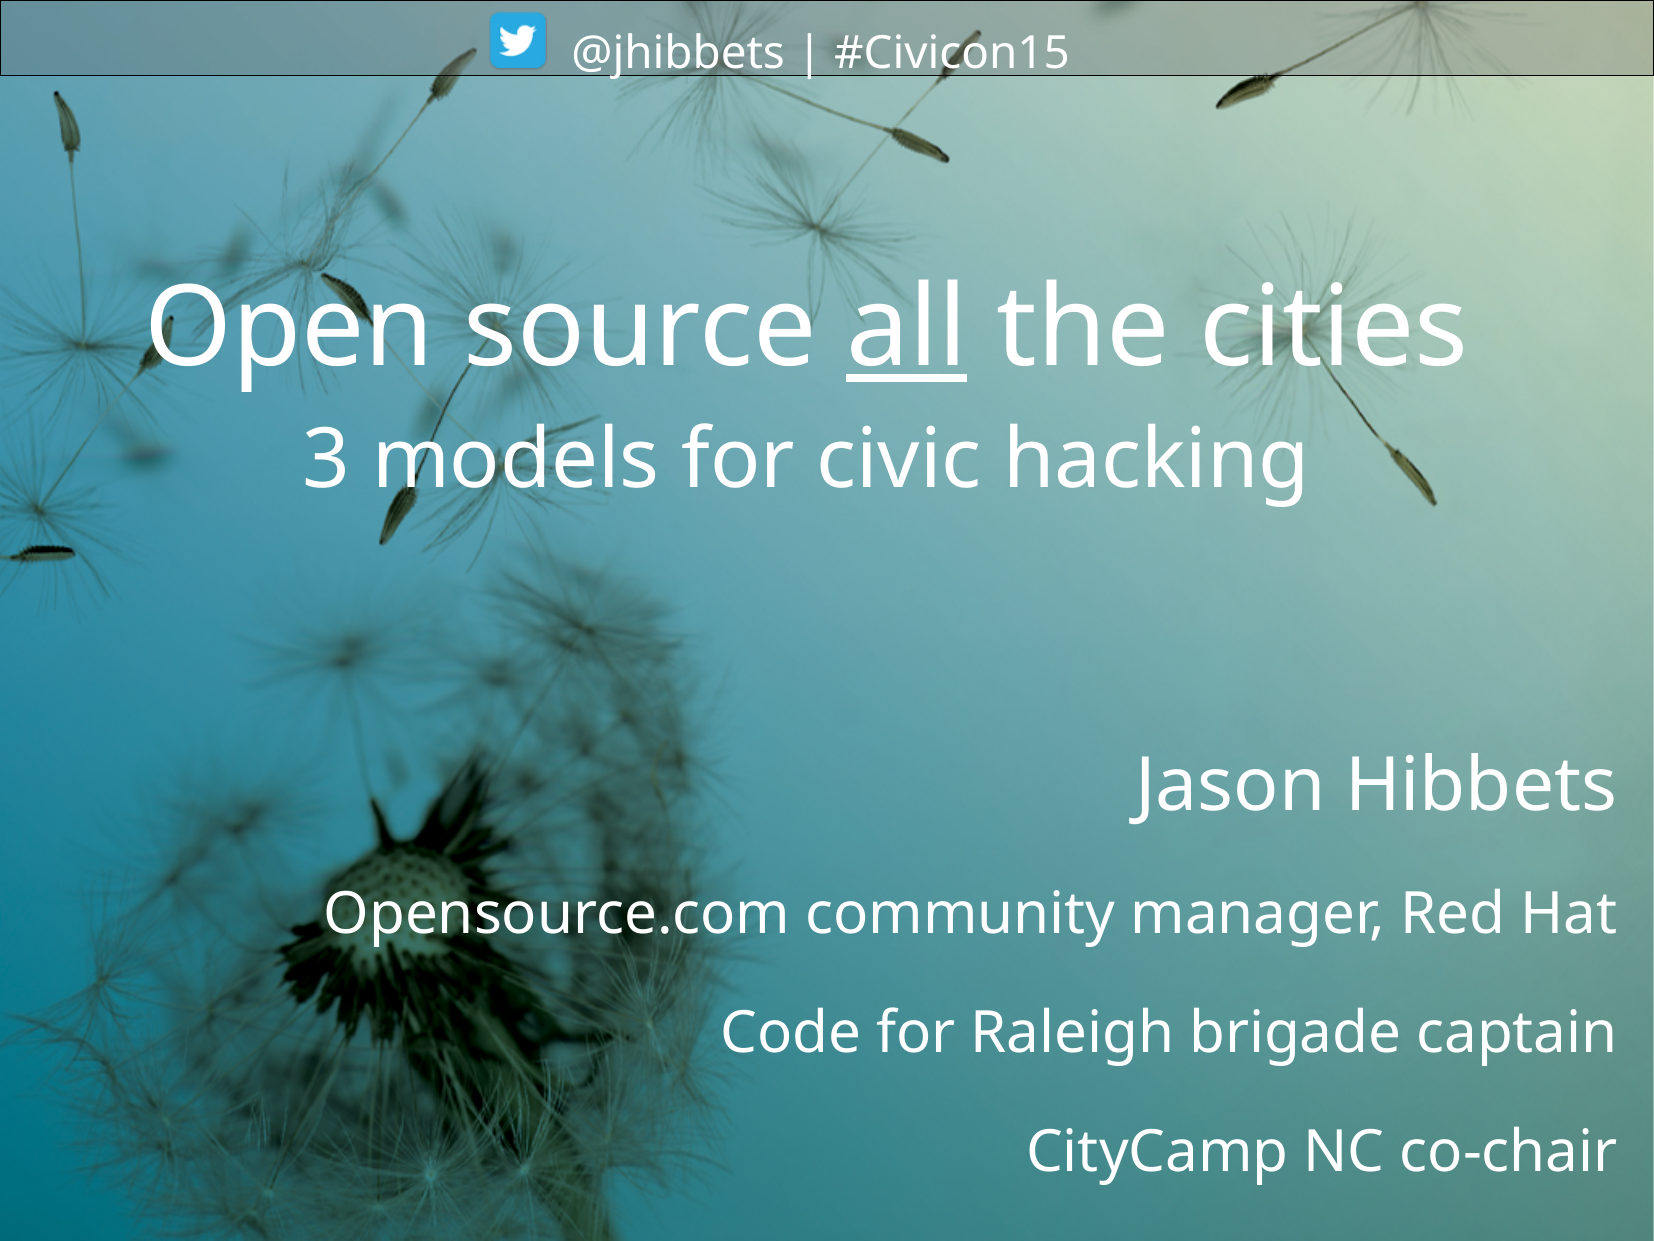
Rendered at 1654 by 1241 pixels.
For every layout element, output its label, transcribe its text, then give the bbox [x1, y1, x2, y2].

text_box Open source all the cities 3 models for civic hacking [41, 237, 1572, 449]
text_box Jason Hibbets Opensource.com community manager, Red Hat Code for Raleigh brigade captain CityCamp NC co-chair November 6, 2015 | CivicCon [75, 671, 1633, 1199]
picture [488, 11, 549, 72]
picture [0, 76, 1654, 1241]
